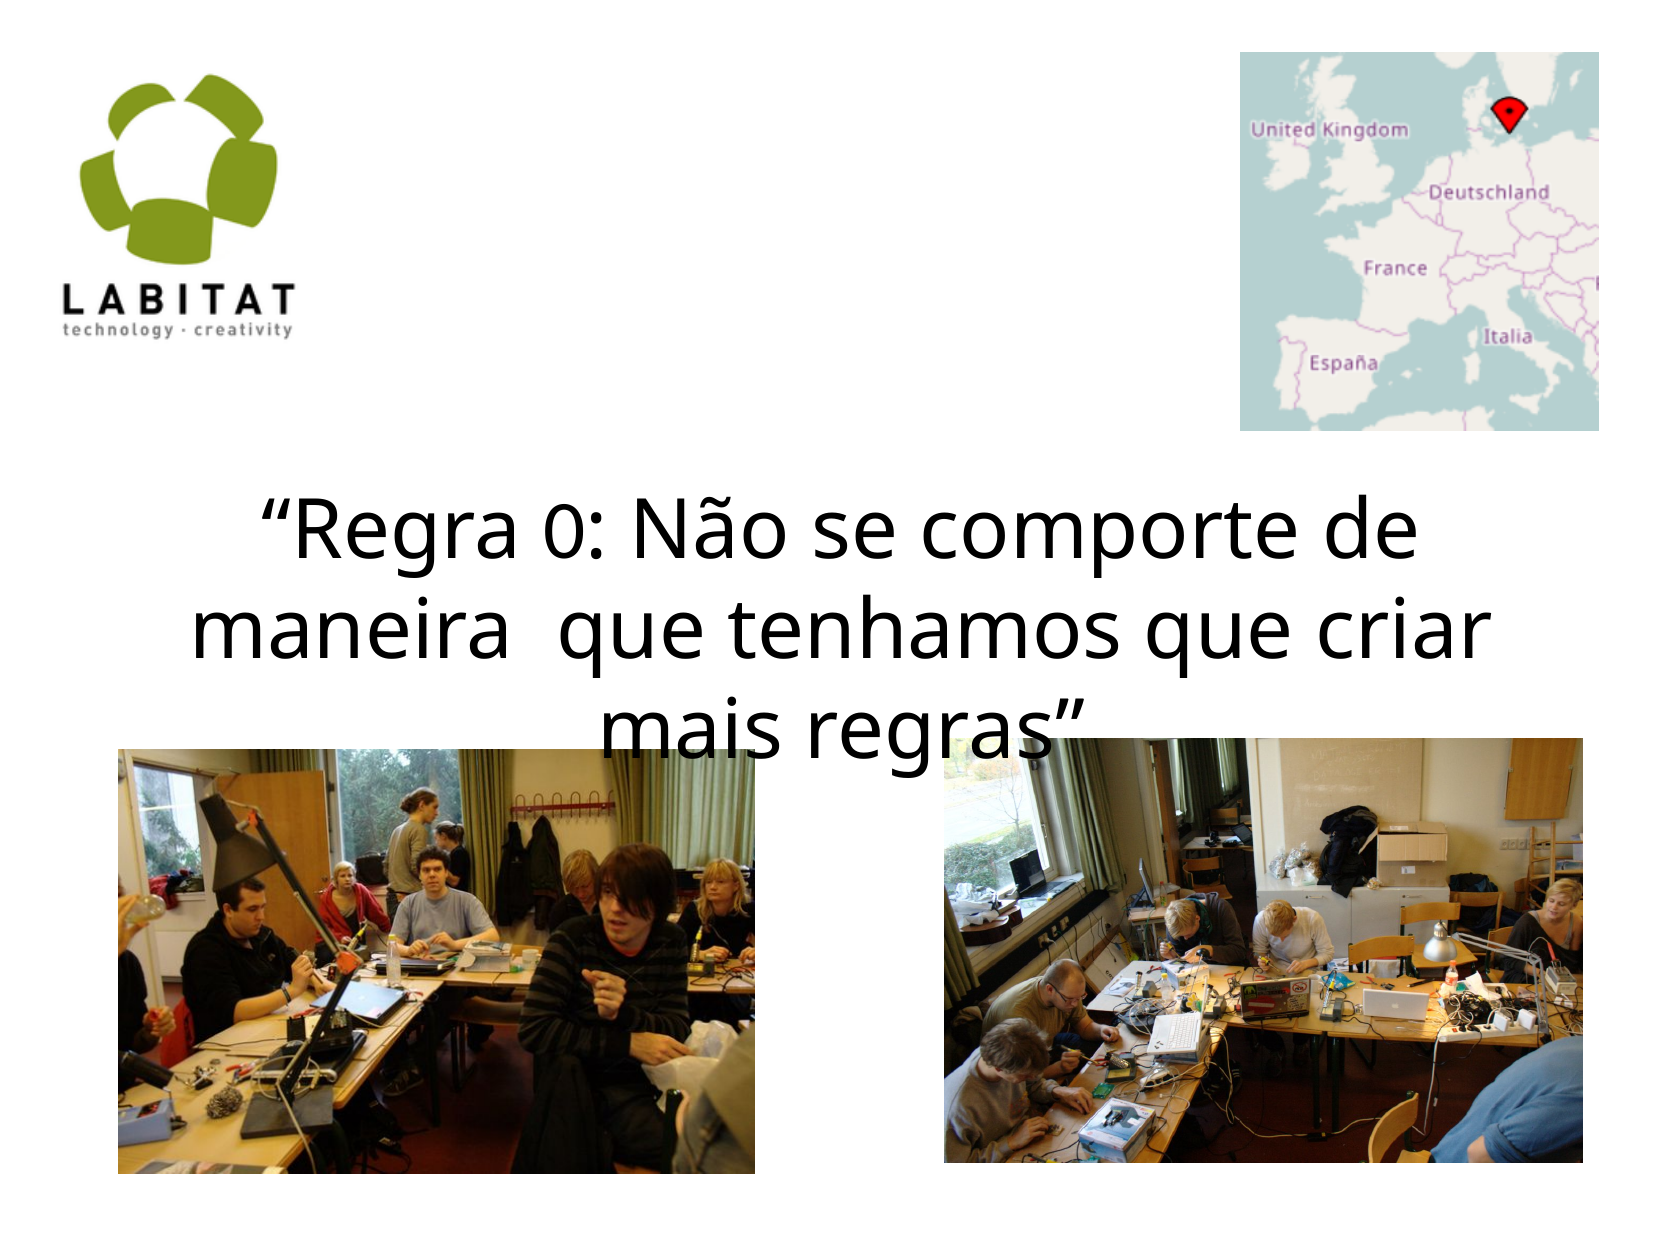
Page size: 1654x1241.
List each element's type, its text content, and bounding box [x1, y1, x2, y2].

picture [2, 38, 355, 390]
picture [944, 762, 1583, 1163]
picture [118, 762, 755, 1174]
text_box “Regra 0: Não se comporte de maneira que tenhamos que criar mais regras” [88, 467, 1595, 762]
picture [1240, 52, 1599, 431]
